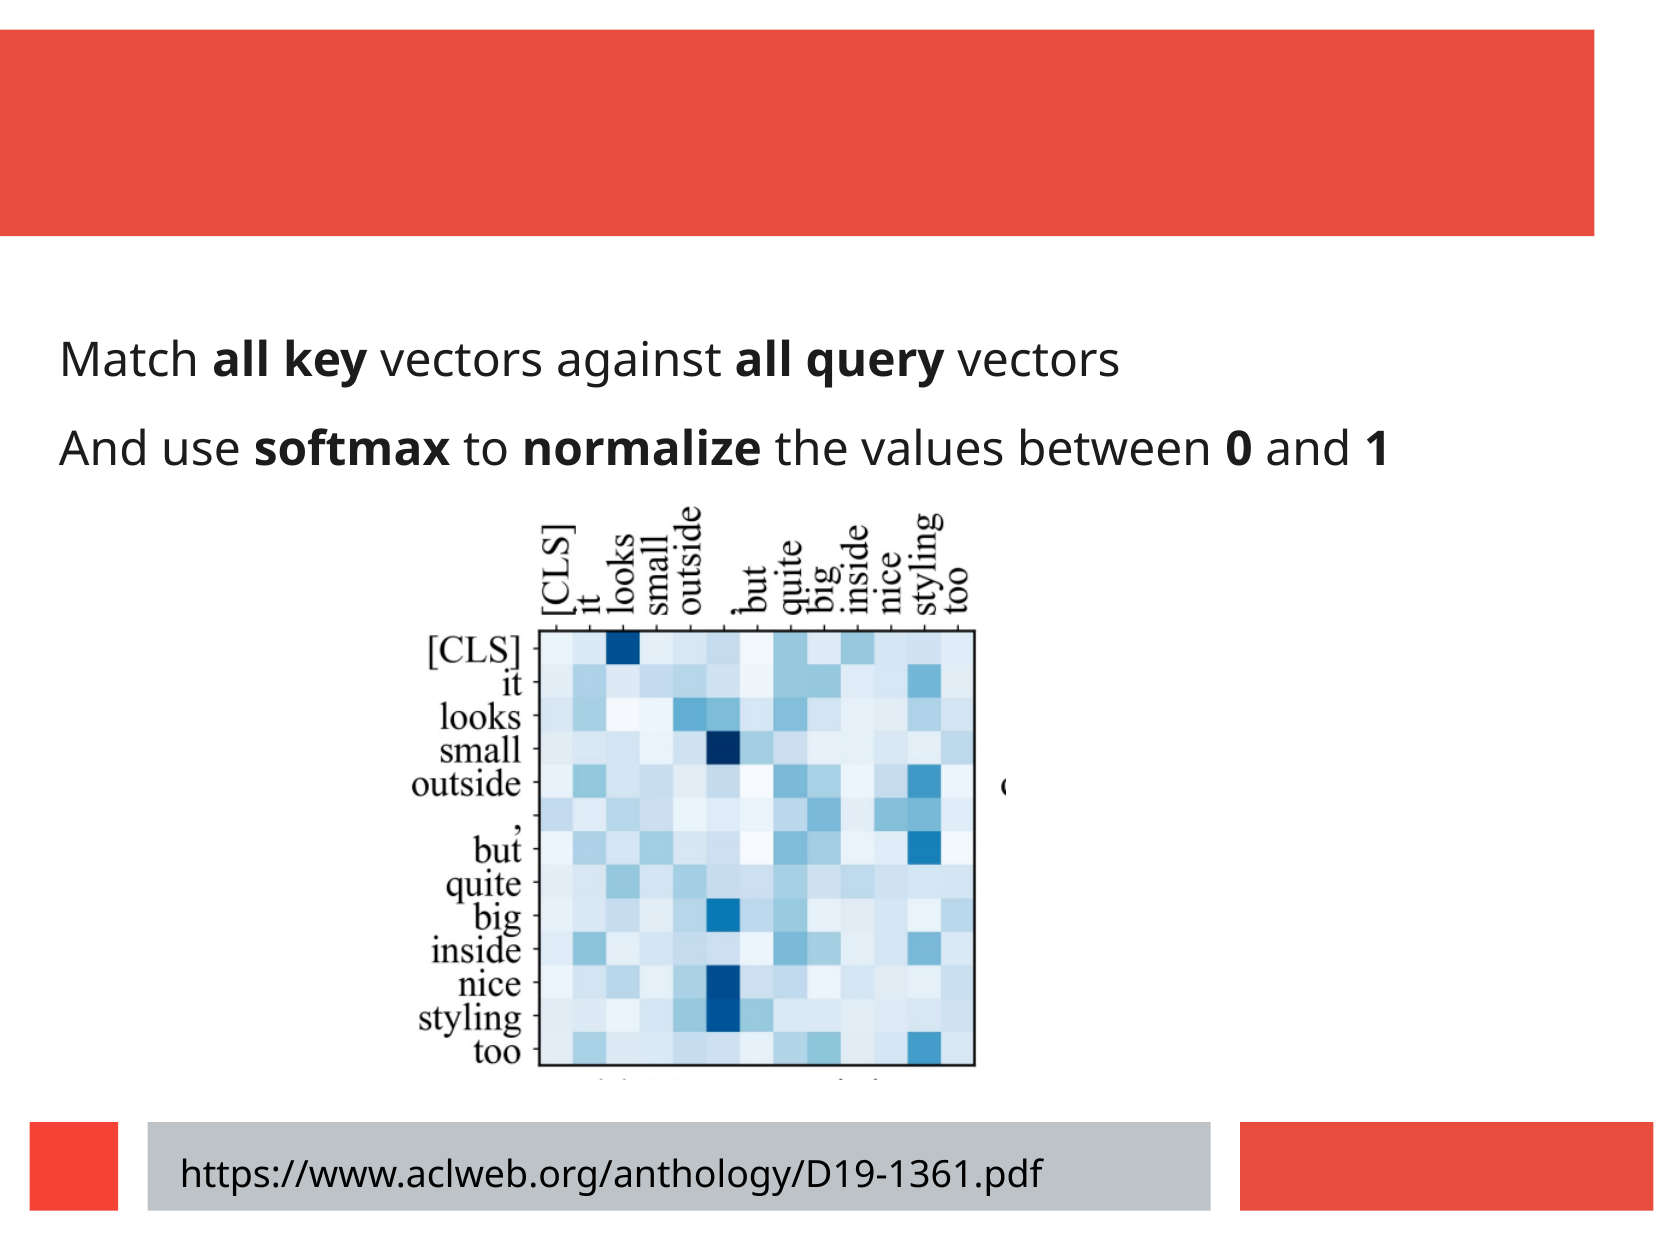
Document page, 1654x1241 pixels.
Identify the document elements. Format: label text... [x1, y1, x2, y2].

picture [406, 490, 1006, 1081]
list Match all key vectors against all query vectors And use softmax to normalize the values between 0 and 1 [59, 324, 1565, 1093]
text_box https://www.aclweb.org/anthology/D19-1361.pdf [165, 1140, 1216, 1199]
